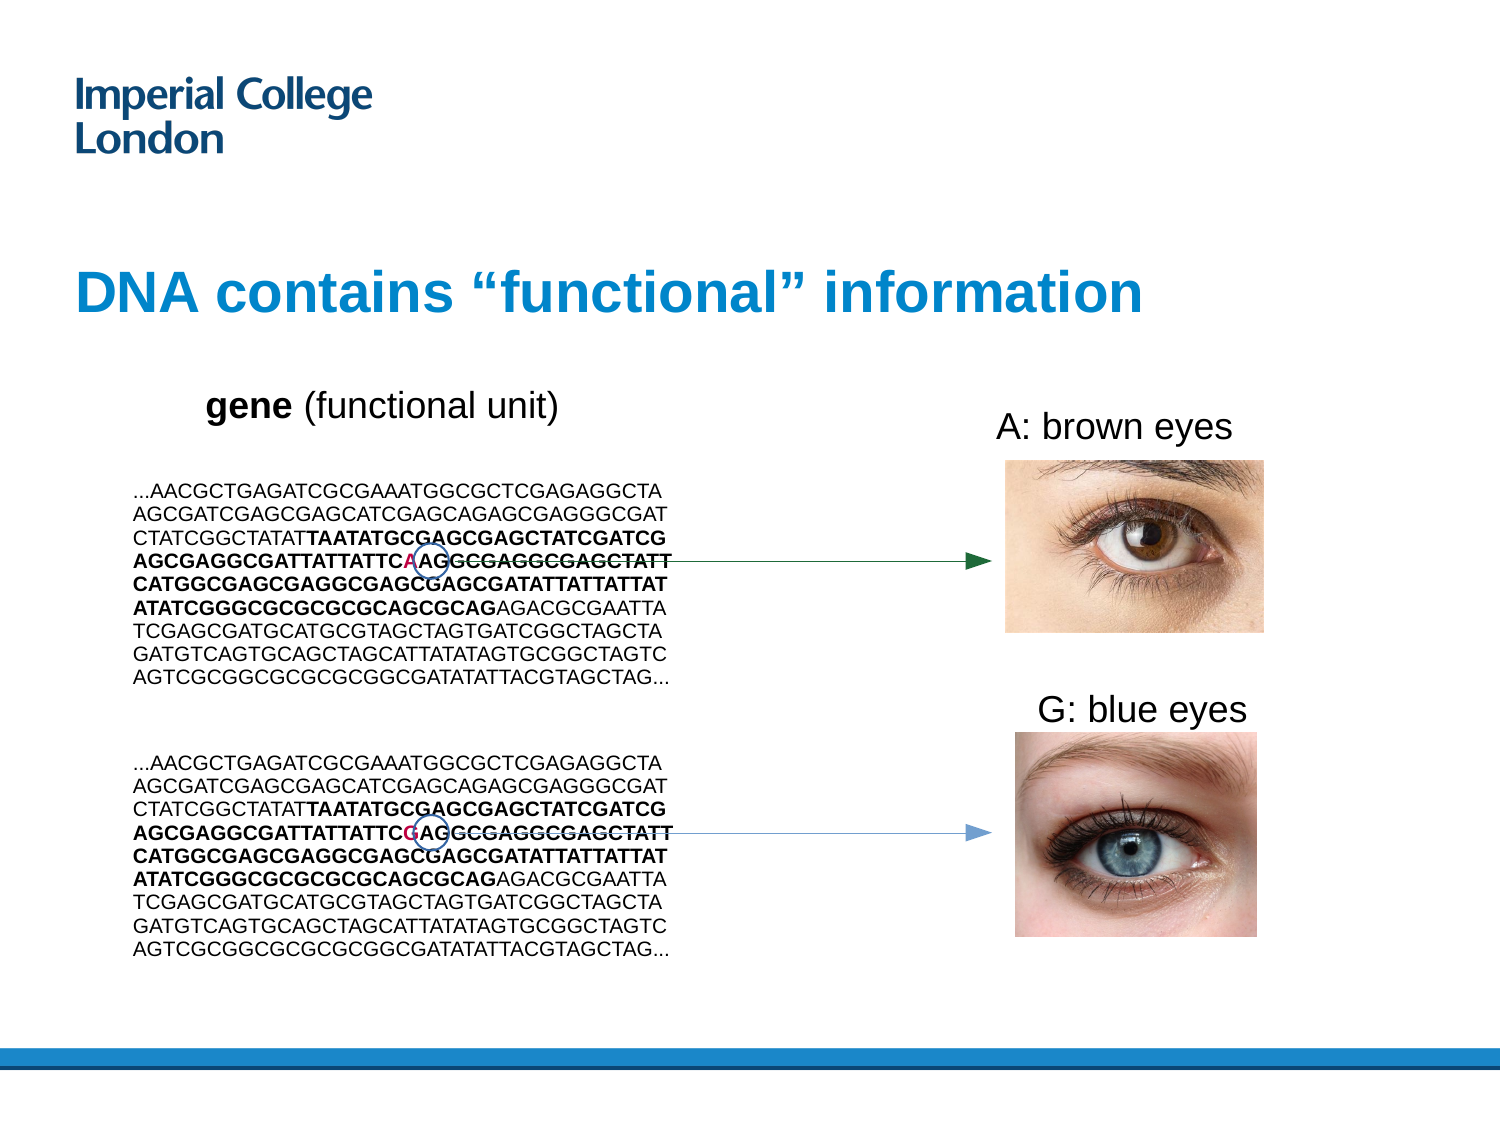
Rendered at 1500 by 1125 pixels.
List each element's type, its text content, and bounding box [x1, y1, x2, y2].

text_box G: blue eyes [1022, 681, 1263, 739]
text_box A: brown eyes [981, 397, 1282, 455]
picture [0, 0, 1500, 1125]
text_box ...AACGCTGAGATCGCGAAATGGCGCTCGAGAGGCTAAGCGATCGAGCGAGCATCGAGCAGAGCGAGGGCGATCTATCGGCTATATTAATATGCGAGCGAGCTATCGATCGAGCGAGGCGATTATTATTCAAGGCGAGGCGAGCTATTCATGGCGAGCGAGGCGAGCGAGCGATATTATTATTATATATCGGGCGCGCGCGCAGCGCAGAGACGCGAATTATCGAGCGATGCATGCGTAGCTAGTGATCGGCTAGCTAGATGTCAGTGCAGCTAGCATTATATAGTGCGGCTAGTCAGTCGCGGCGCGCGCGGCGATATATTACGTAGCTAG... [118, 472, 691, 720]
title DNA contains “functional” information [75, 244, 1425, 328]
text_box gene (functional unit) [190, 376, 617, 438]
text_box ...AACGCTGAGATCGCGAAATGGCGCTCGAGAGGCTAAGCGATCGAGCGAGCATCGAGCAGAGCGAGGGCGATCTATCGGCTATATTAATATGCGAGCGAGCTATCGATCGAGCGAGGCGATTATTATTCGAGGCGAGGCGAGCTATTCATGGCGAGCGAGGCGAGCGAGCGATATTATTATTATATATCGGGCGCGCGCGCAGCGCAGAGACGCGAATTATCGAGCGATGCATGCGTAGCTAGTGATCGGCTAGCTAGATGTCAGTGCAGCTAGCATTATATAGTGCGGCTAGTCAGTCGCGGCGCGCGCGGCGATATATTACGTAGCTAG... [118, 744, 691, 992]
